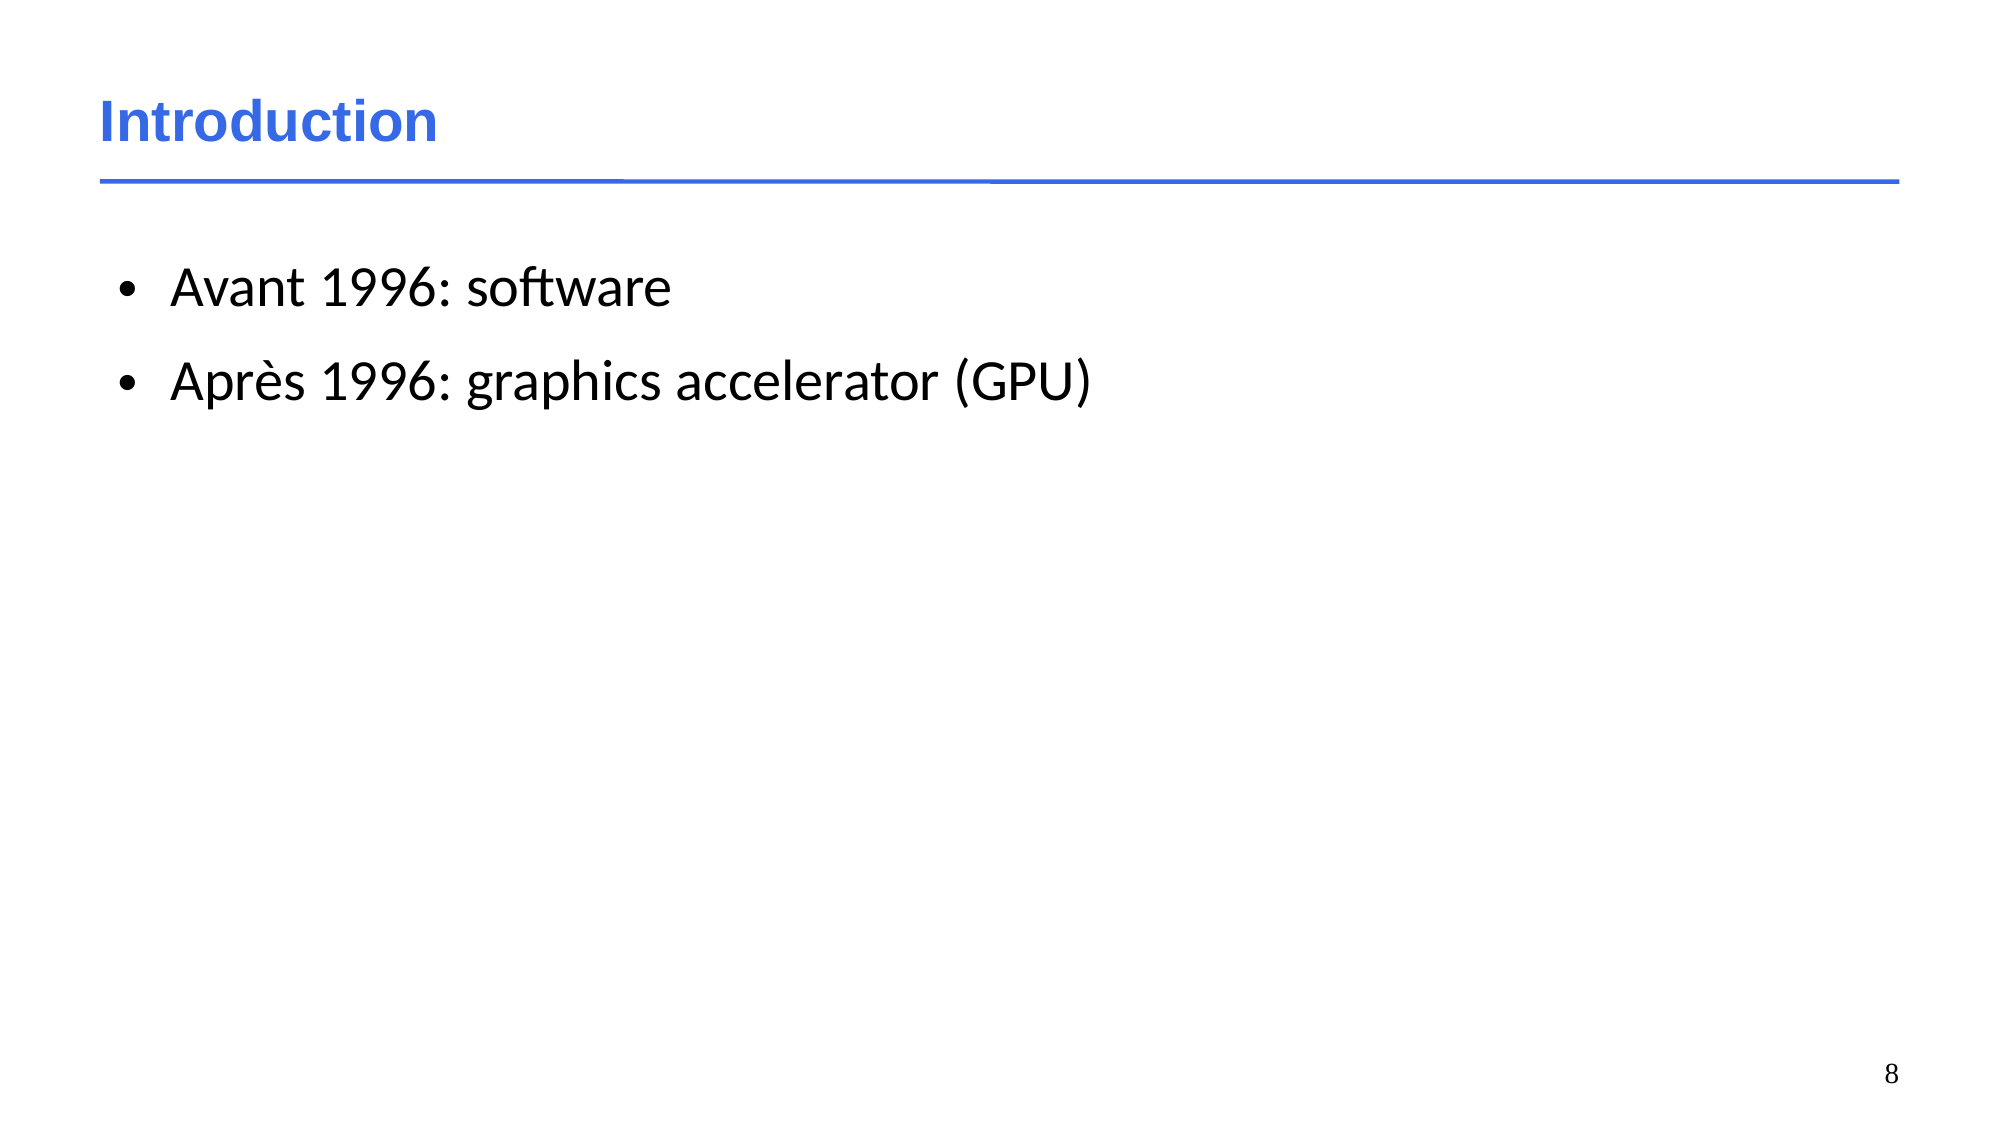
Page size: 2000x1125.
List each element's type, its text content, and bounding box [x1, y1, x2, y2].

list Avant 1996: software Après 1996: graphics accelerator (GPU) [99, 263, 1900, 976]
title Introduction [99, 27, 1900, 215]
